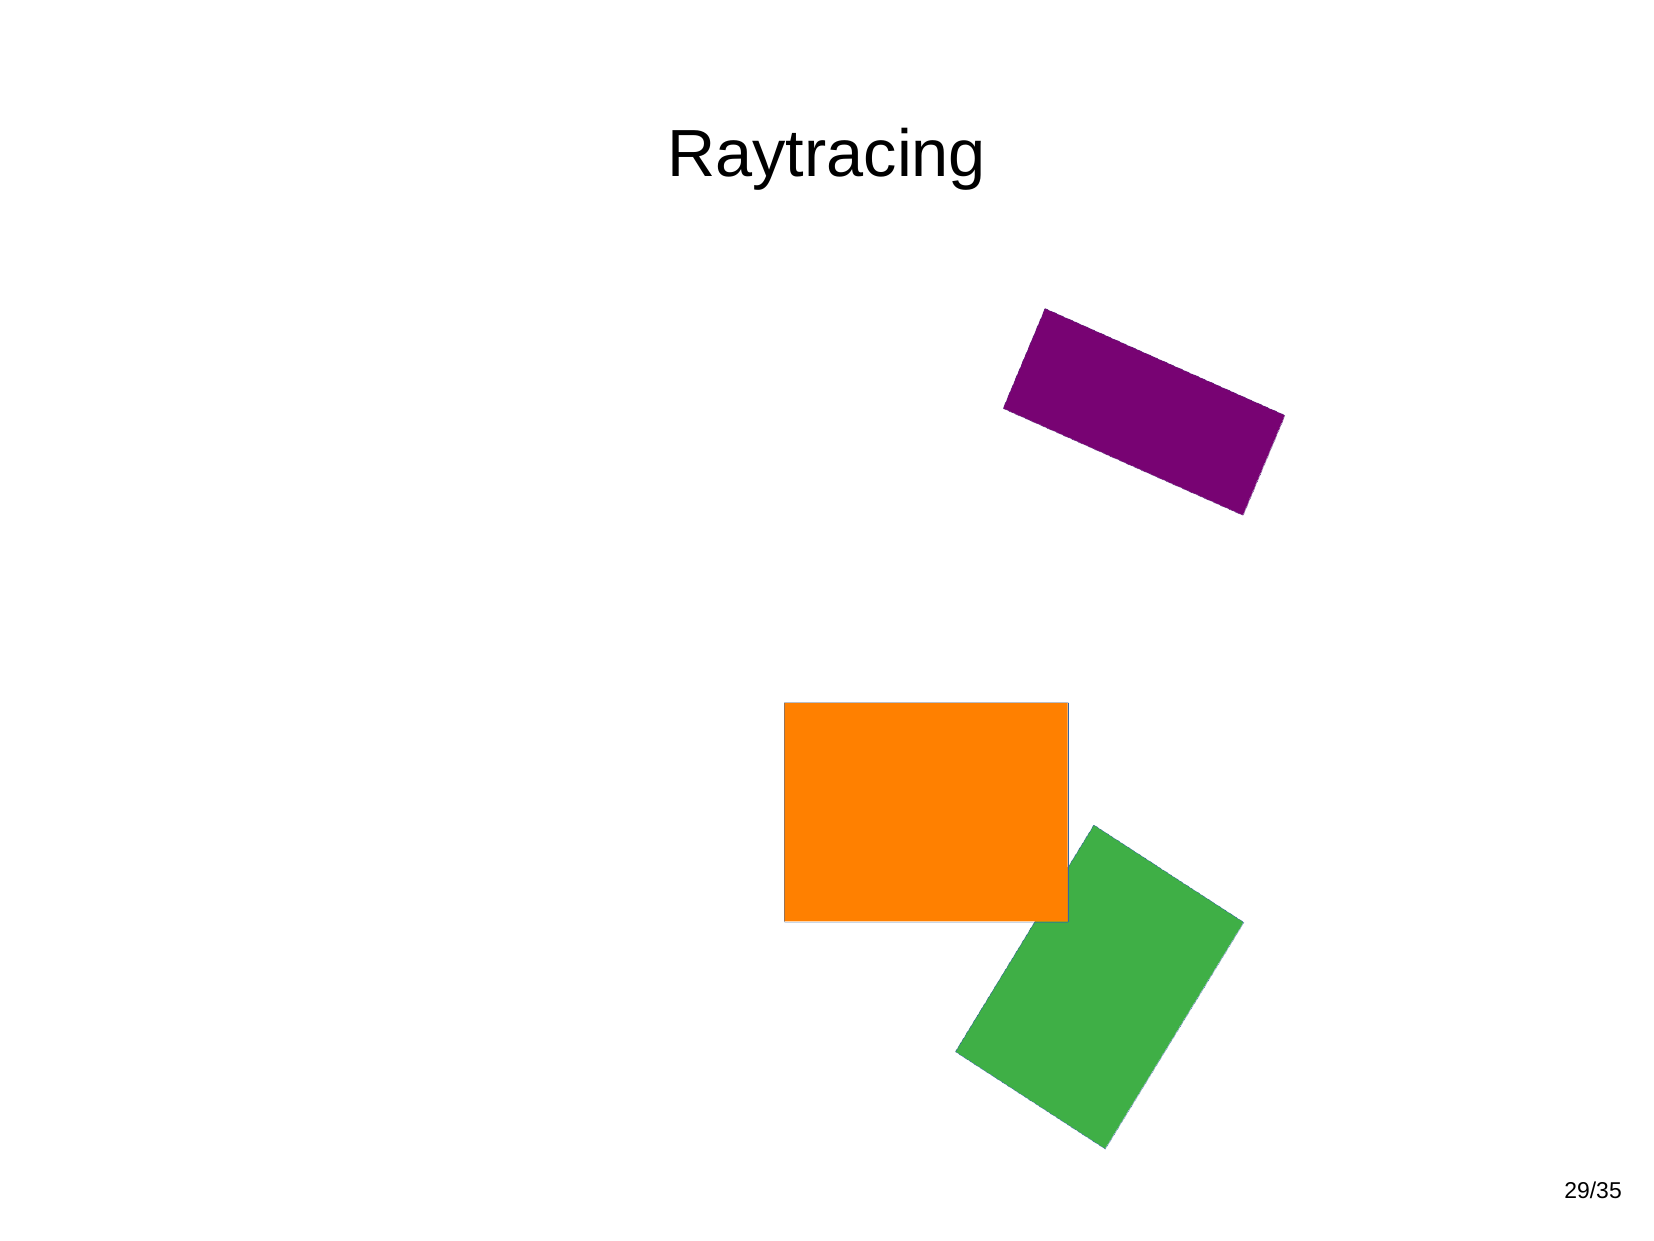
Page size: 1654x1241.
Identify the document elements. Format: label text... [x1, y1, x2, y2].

text_box 29/35 [1549, 1170, 1637, 1211]
picture [143, 247, 1453, 1173]
title Raytracing [82, 16, 1571, 290]
